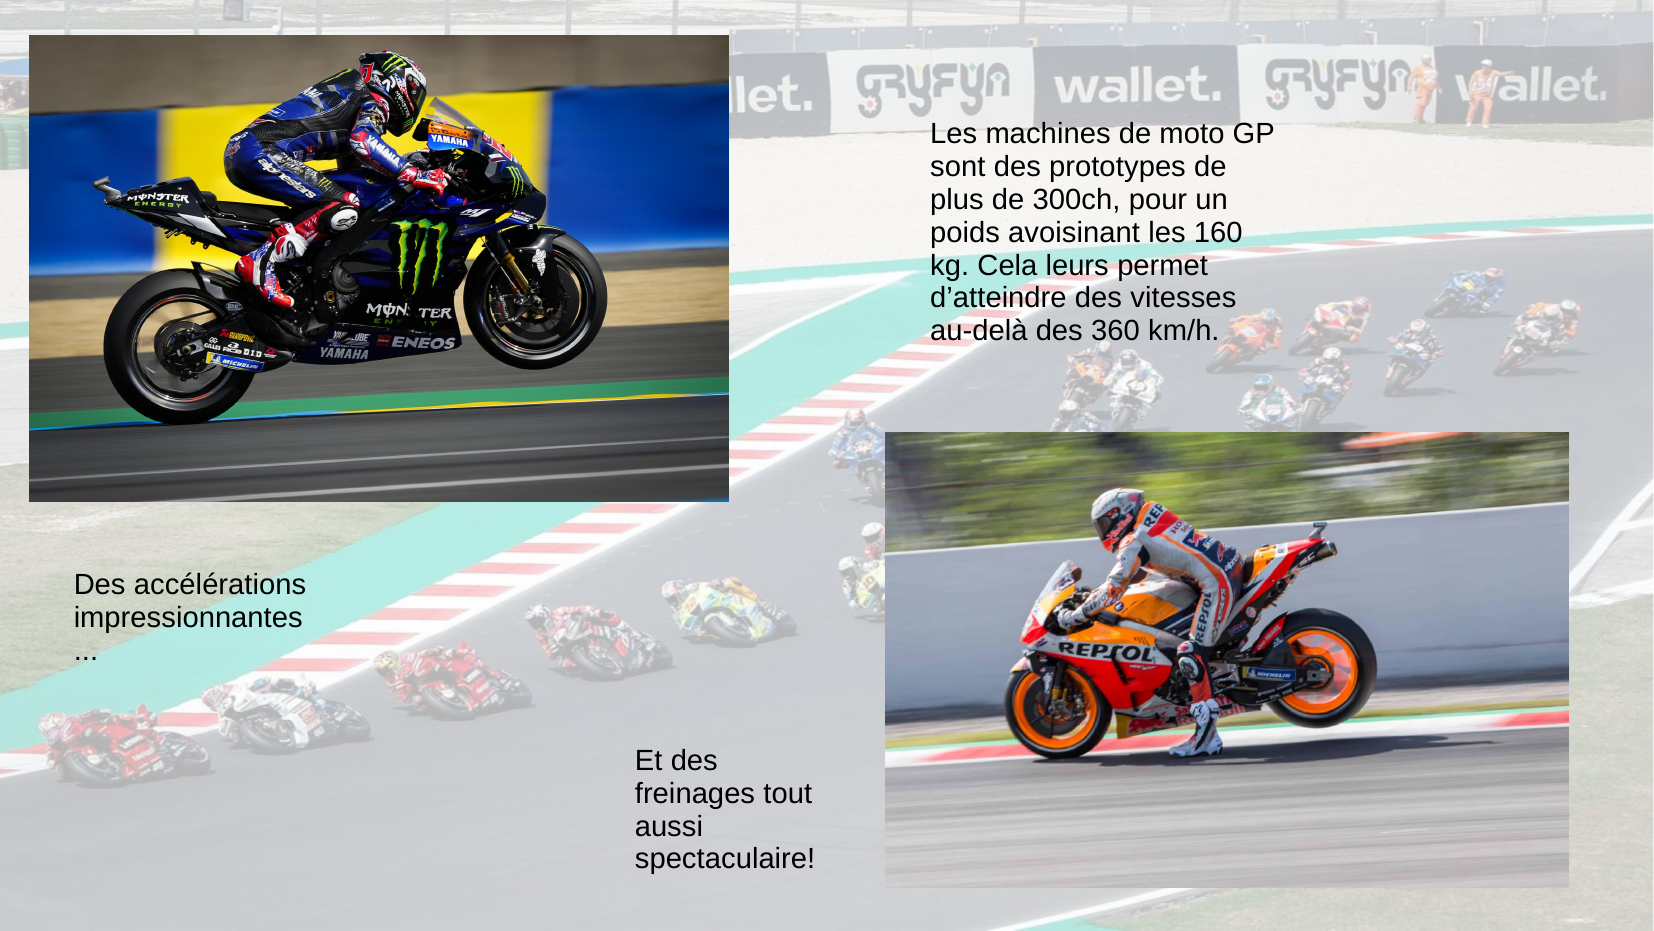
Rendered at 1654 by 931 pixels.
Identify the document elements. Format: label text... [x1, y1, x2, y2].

text_box Et des freinages tout aussi spectaculaire! [620, 736, 857, 916]
text_box Des accélérations impressionnantes... [59, 561, 325, 675]
text_box Les machines de moto GP sont des prototypes de plus de 300ch, pour un poids avoisinant les 160 kg. Cela leurs permet d’atteindre des vitesses au-delà des 360 km/h. [915, 110, 1300, 355]
picture [0, 0, 1654, 931]
